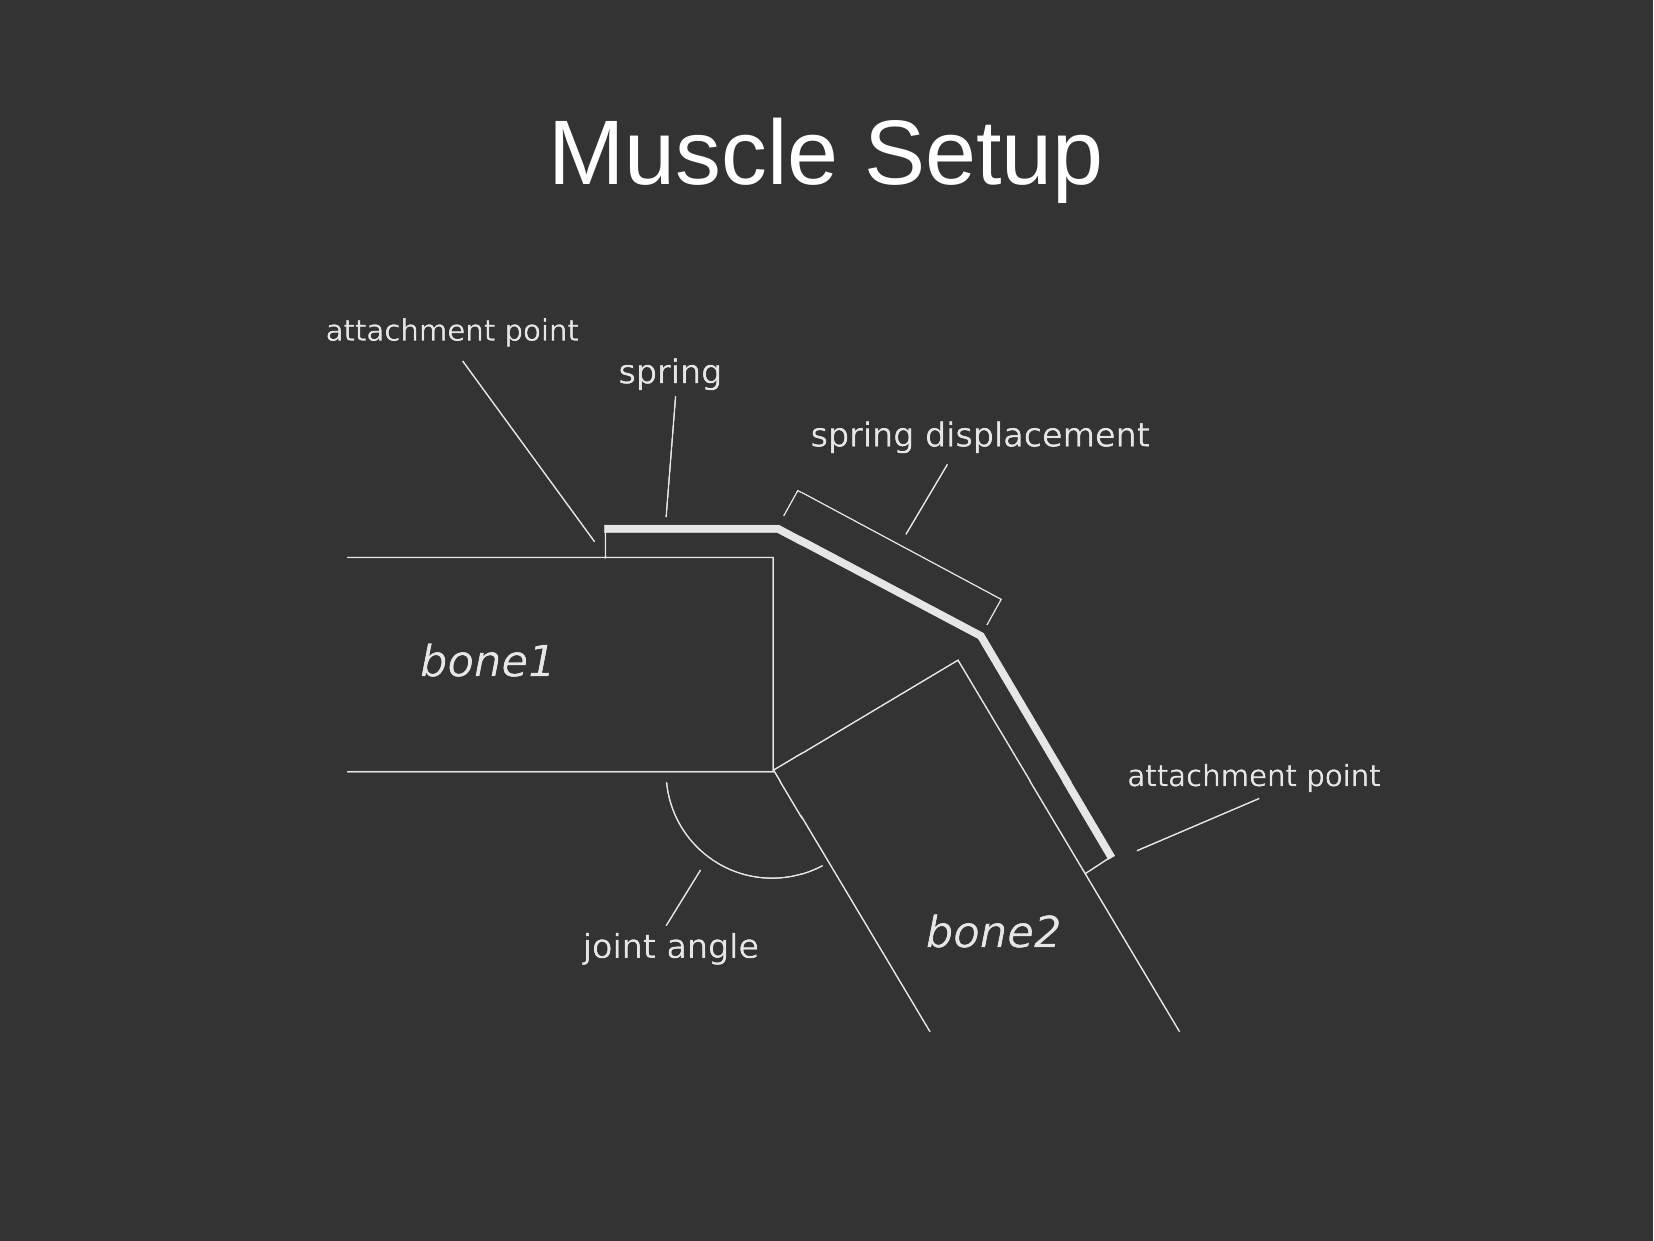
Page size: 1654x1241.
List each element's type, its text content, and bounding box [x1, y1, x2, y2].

picture [222, 318, 1380, 1241]
title Muscle Setup [82, 49, 1571, 257]
